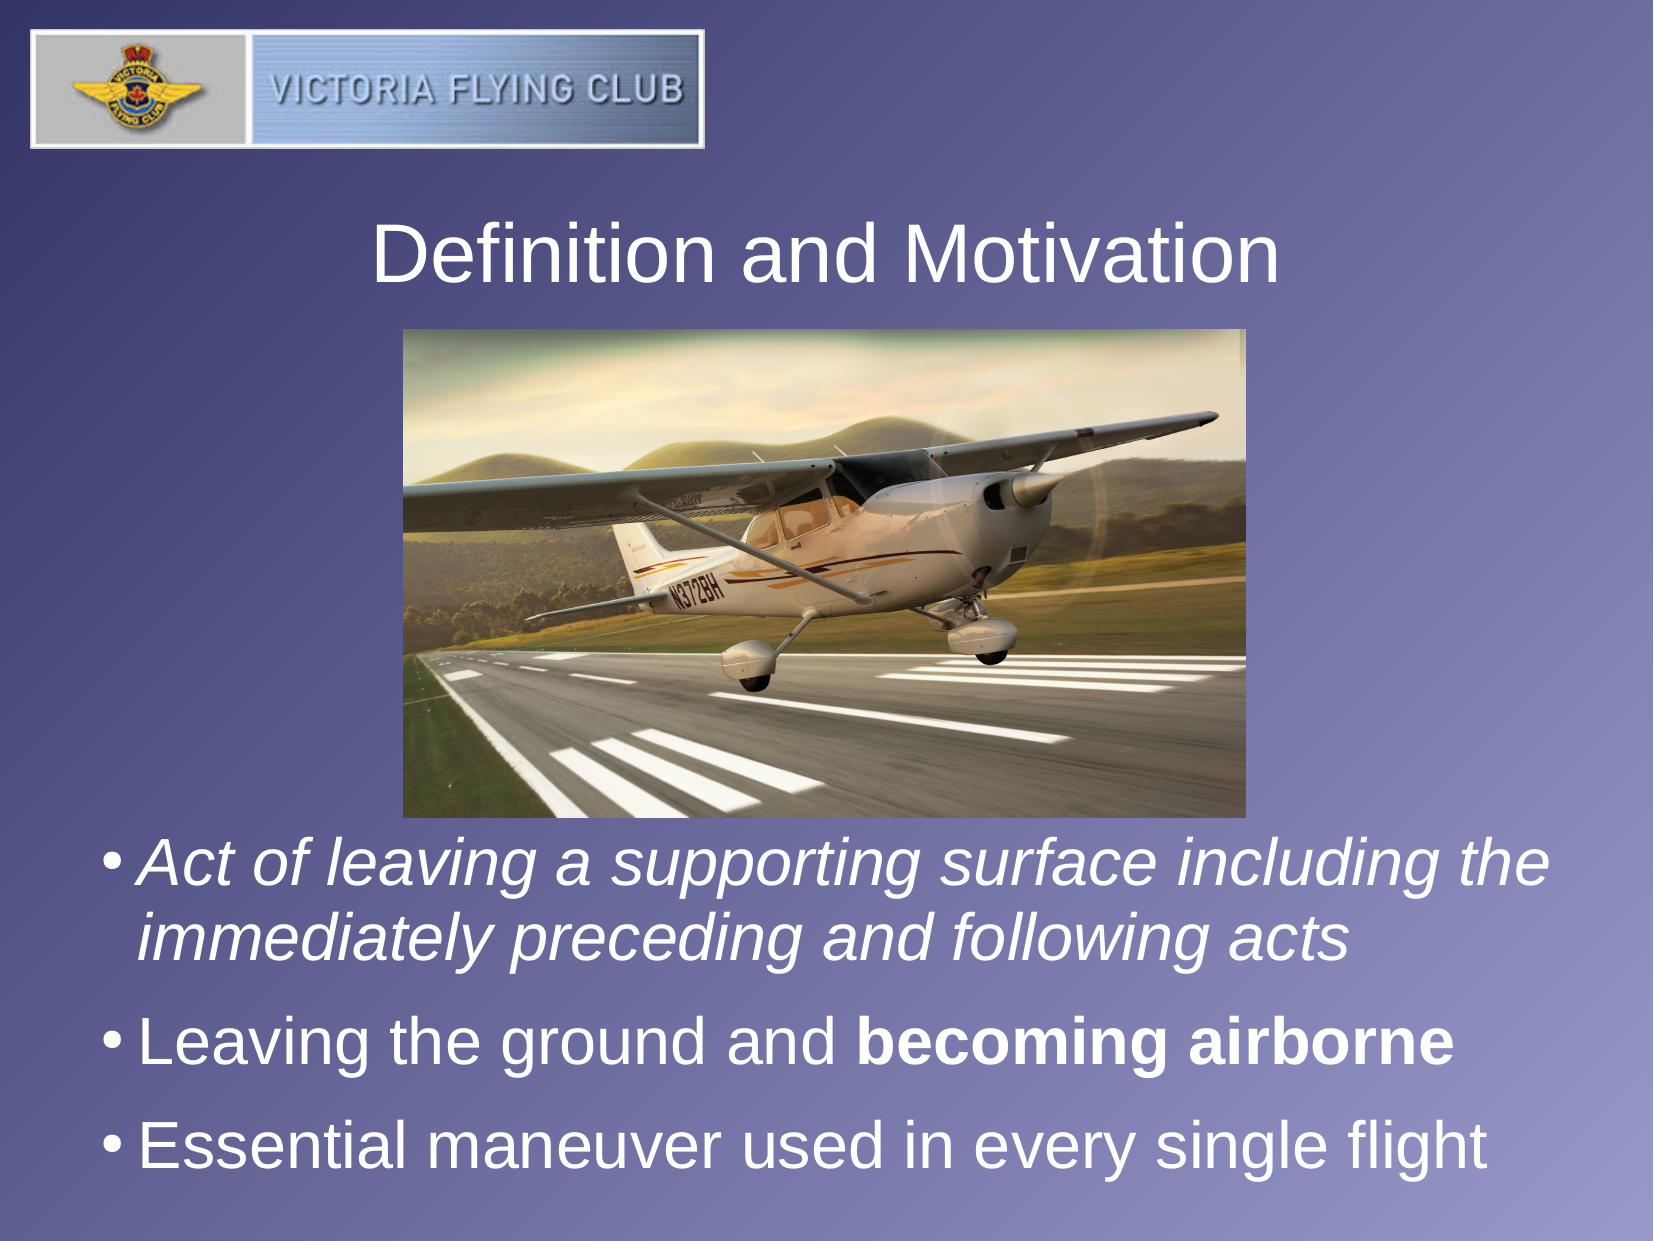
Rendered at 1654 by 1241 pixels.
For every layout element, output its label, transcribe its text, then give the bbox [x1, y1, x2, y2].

title Definition and Motivation [82, 150, 1571, 358]
picture [403, 329, 1246, 818]
picture [30, 29, 705, 149]
list Act of leaving a supporting surface including the immediately preceding and following acts Leaving the ground and becoming airborne Essential maneuver used in every single flight [82, 825, 1571, 1201]
